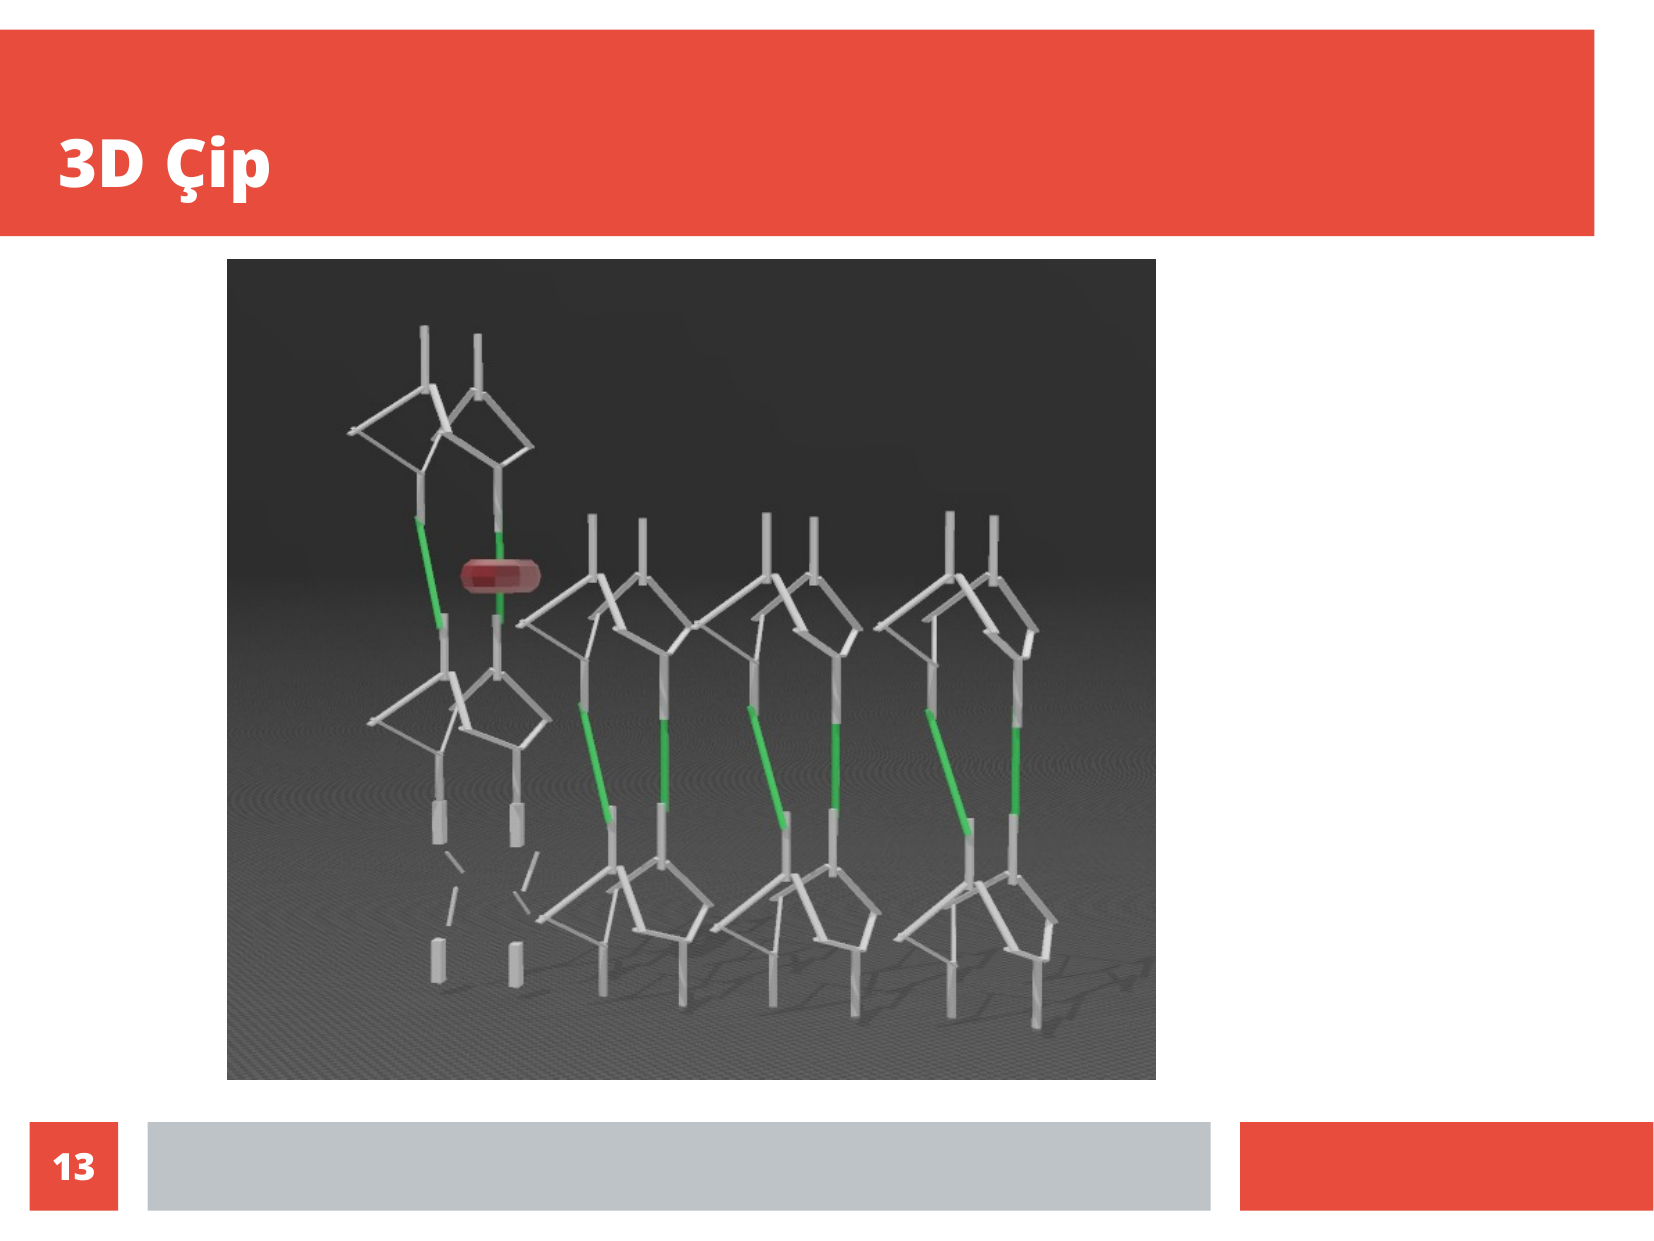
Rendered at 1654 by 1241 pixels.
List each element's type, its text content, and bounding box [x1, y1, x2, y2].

title 3D Çip [59, 59, 1595, 207]
picture [227, 259, 1156, 1081]
